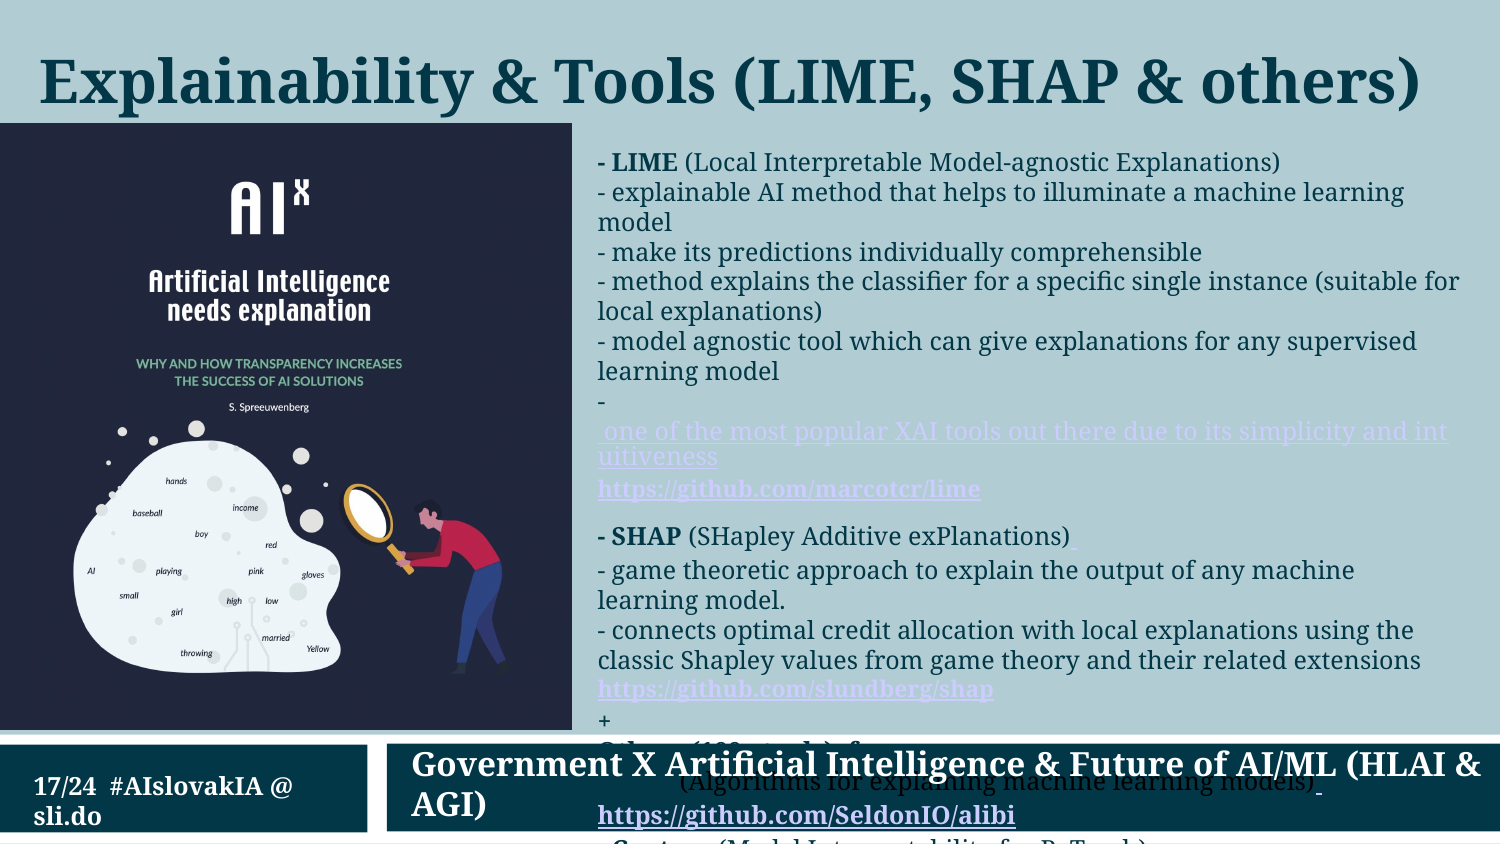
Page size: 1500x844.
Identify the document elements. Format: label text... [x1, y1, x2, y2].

text_box Government X Artificial Intelligence & Future of AI/ML (HLAI & AGI) [400, 740, 1500, 826]
picture [0, 123, 572, 730]
text_box 17/24 #AIslovakIA @ sli.do [22, 764, 362, 808]
text_box Explainability & Tools (LIME, SHAP & others) [28, 18, 1471, 141]
text_box - LIME (Local Interpretable Model-agnostic Explanations) - explainable AI method that helps to illuminate a machine learning model - make its predictions individually comprehensible - method explains the classifier for a specific single instance (suitable for local explanations) - model agnostic tool which can give explanations for any supervised learning model - one of the most popular XAI tools out there due to its simplicity and intuitiveness https://github.com/marcotcr/lime - SHAP (SHapley Additive exPlanations) - game theoretic approach to explain the output of any machine learning model. - connects optimal credit allocation with local explanations using the classic Shapley values from game theory and their related extensions https://github.com/slundberg/shap + Others (100+ tools), f.e.: - Alibi (Algorithms for explaining machine learning models) https://github.com/SeldonIO/alibi - Captum (Model Interpretability for PyTorch) https://captum.ai/ [586, 140, 1475, 709]
